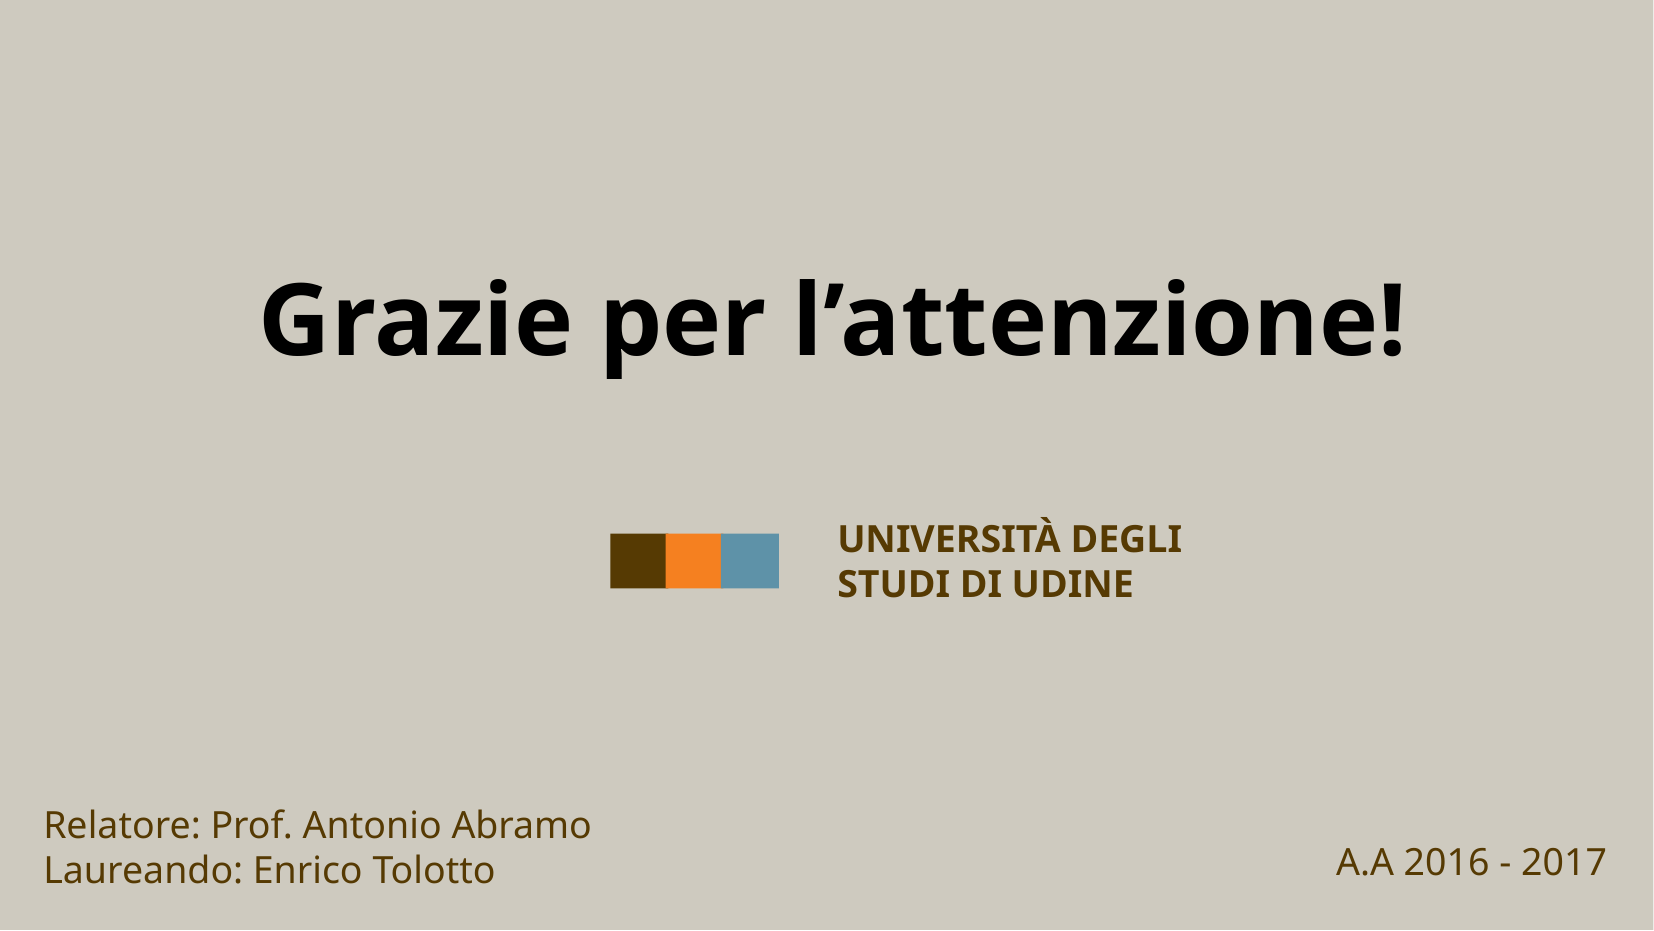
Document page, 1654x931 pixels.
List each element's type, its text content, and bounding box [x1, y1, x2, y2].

text_box Grazie per l’attenzione! [236, 247, 1431, 378]
text_box Relatore: Prof. Antonio Abramo Laureando: Enrico Tolotto [28, 792, 713, 880]
text_box UNIVERSITÀ DEGLI STUDI DI UDINE [822, 507, 1252, 638]
text_box Grazie per l’attenzione! [622, 311, 643, 344]
text_box [610, 533, 779, 589]
text_box A.A 2016 - 2017 [1275, 830, 1622, 898]
